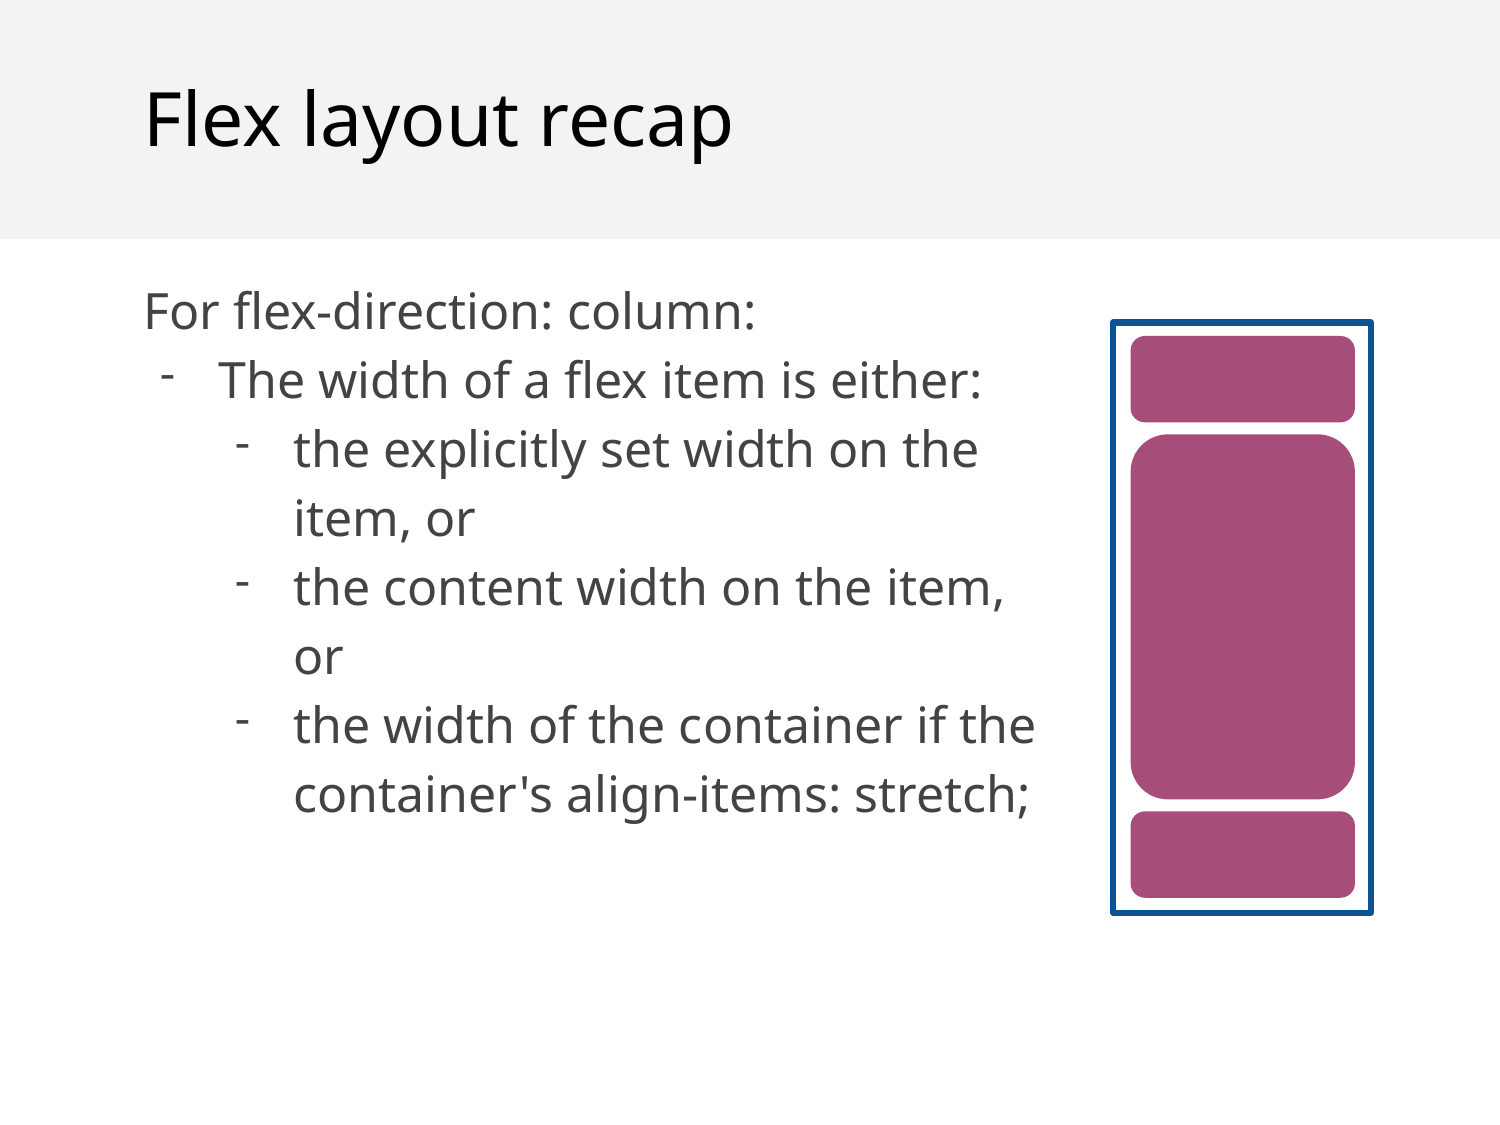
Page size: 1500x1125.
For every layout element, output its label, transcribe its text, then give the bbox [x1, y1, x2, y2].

title Flex layout recap [128, 56, 1372, 183]
list For flex-direction: column: The width of a flex item is either: the explicitly set width on the item, or the content width on the item, or the width of the container if the container's align-items: stretch; [128, 255, 1076, 935]
text_box [1113, 322, 1371, 913]
